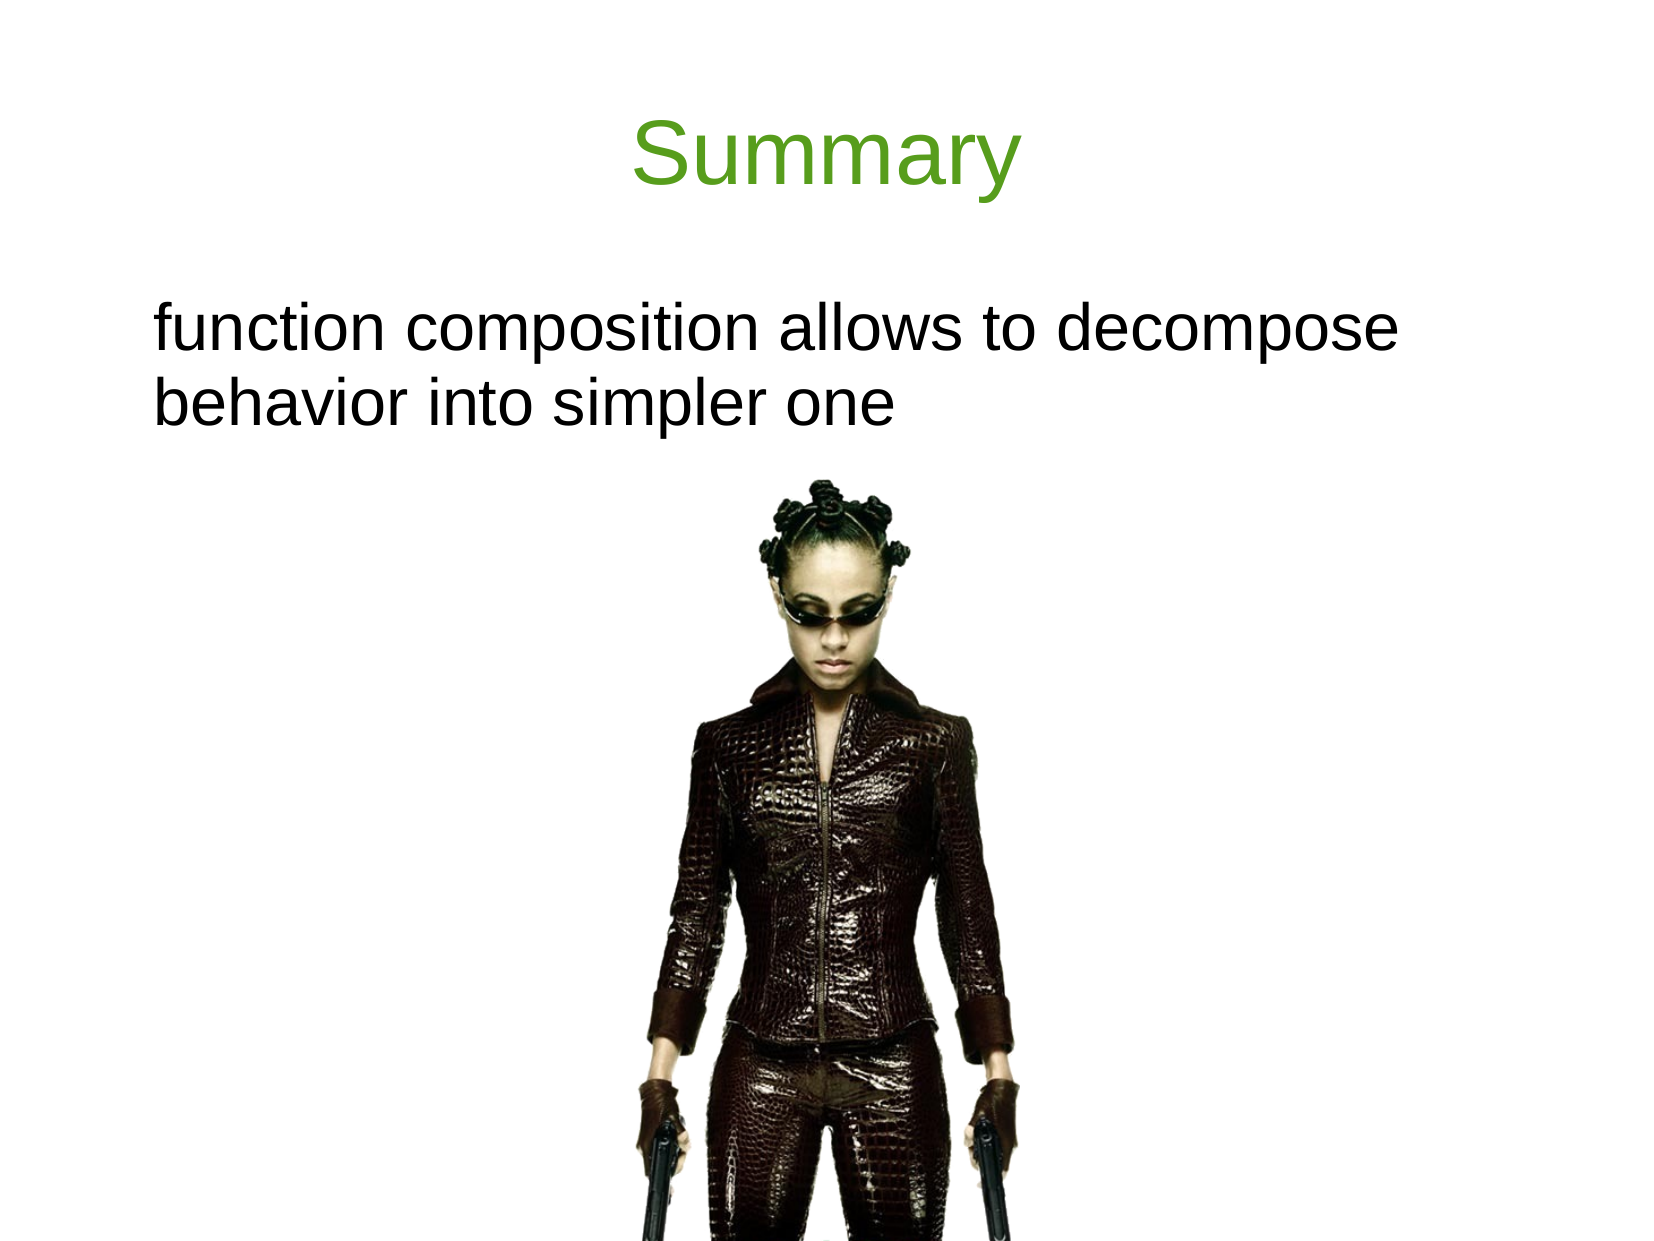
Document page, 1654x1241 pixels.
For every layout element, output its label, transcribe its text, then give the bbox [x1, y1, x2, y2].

list function composition allows to decompose behavior into simpler one [82, 290, 1571, 1010]
title Summary [82, 49, 1571, 257]
picture [634, 479, 1020, 1241]
